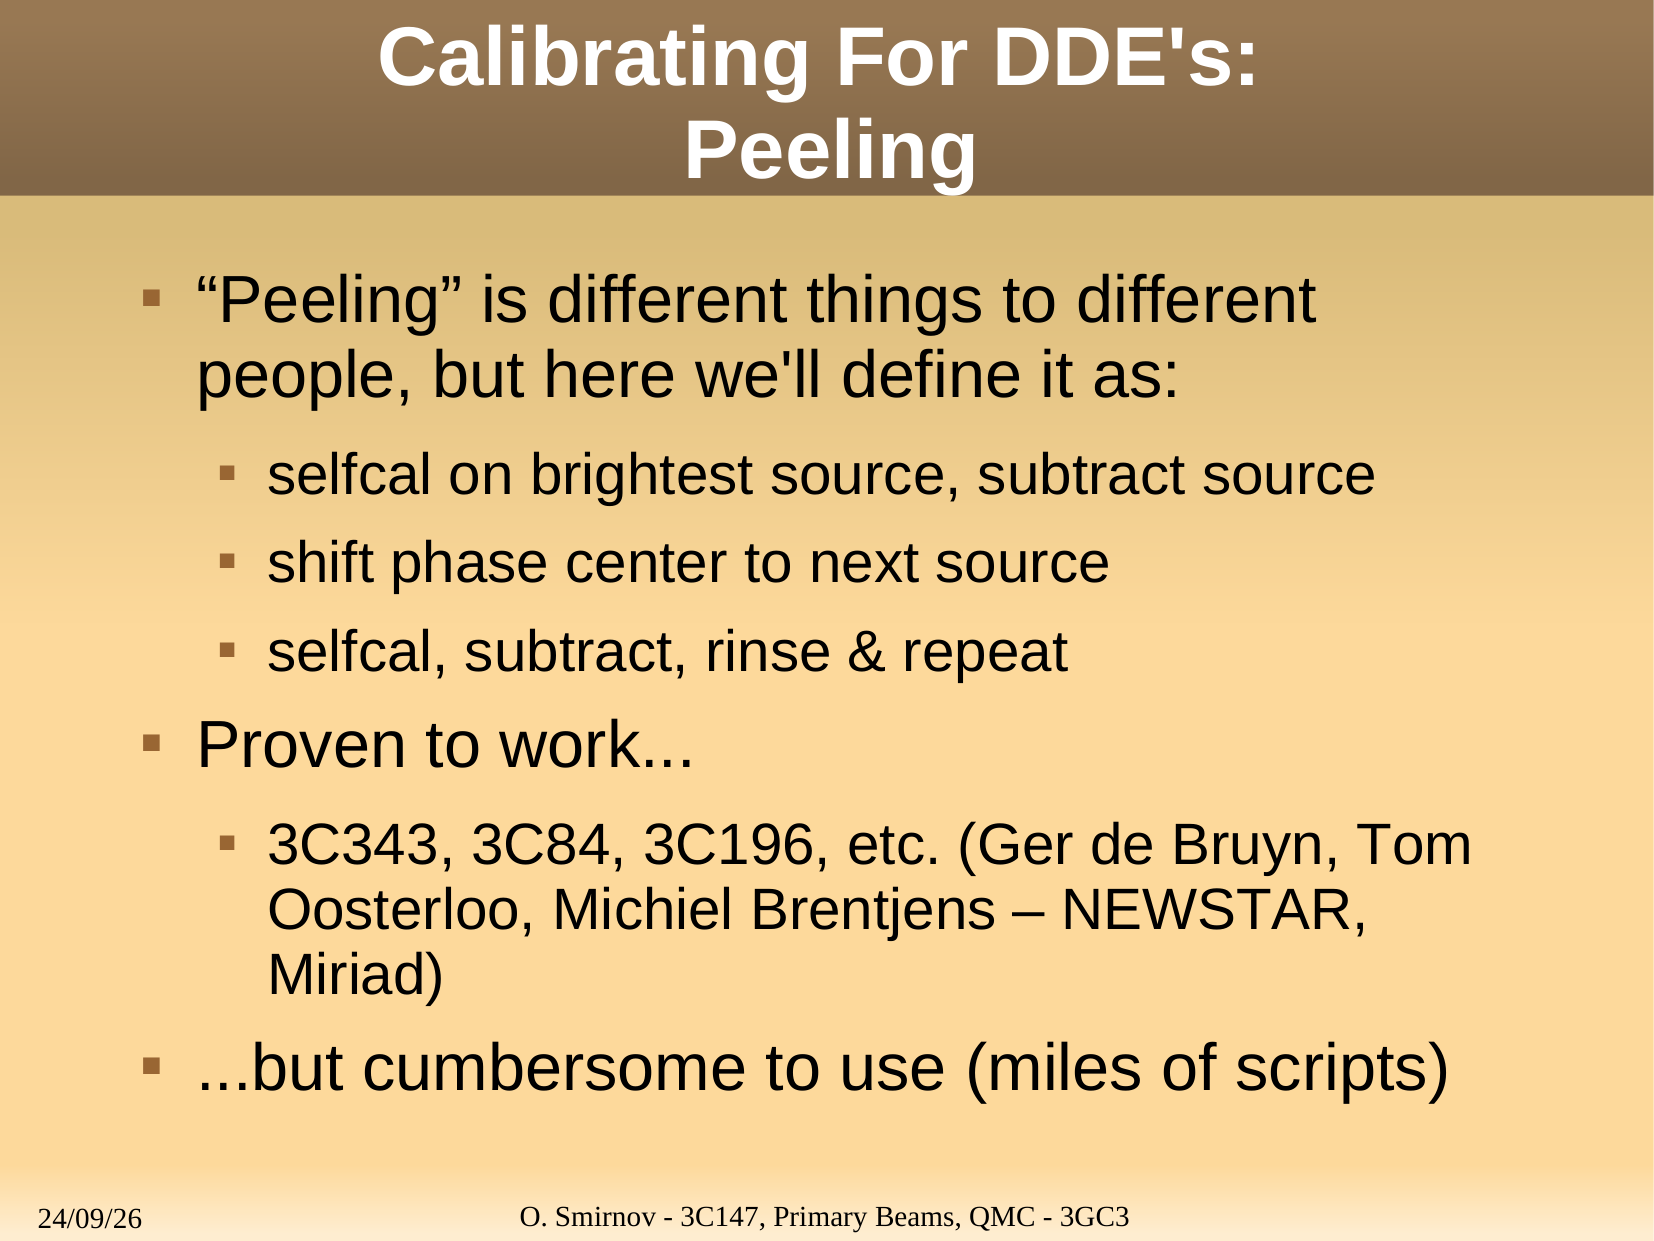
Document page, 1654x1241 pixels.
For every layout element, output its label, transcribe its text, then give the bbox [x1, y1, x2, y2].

picture [0, 0, 1654, 1241]
list “Peeling” is different things to different people, but here we'll define it as: selfcal on brightest source, subtract source shift phase center to next source selfcal, subtract, rinse & repeat Proven to work... 3C343, 3C84, 3C196, etc. (Ger de Bruyn, Tom Oosterloo, Michiel Brentjens – NEWSTAR, Miriad) ...but cumbersome to use (miles of scripts) [125, 262, 1538, 1106]
title Calibrating For DDE's: Peeling [125, 0, 1538, 208]
